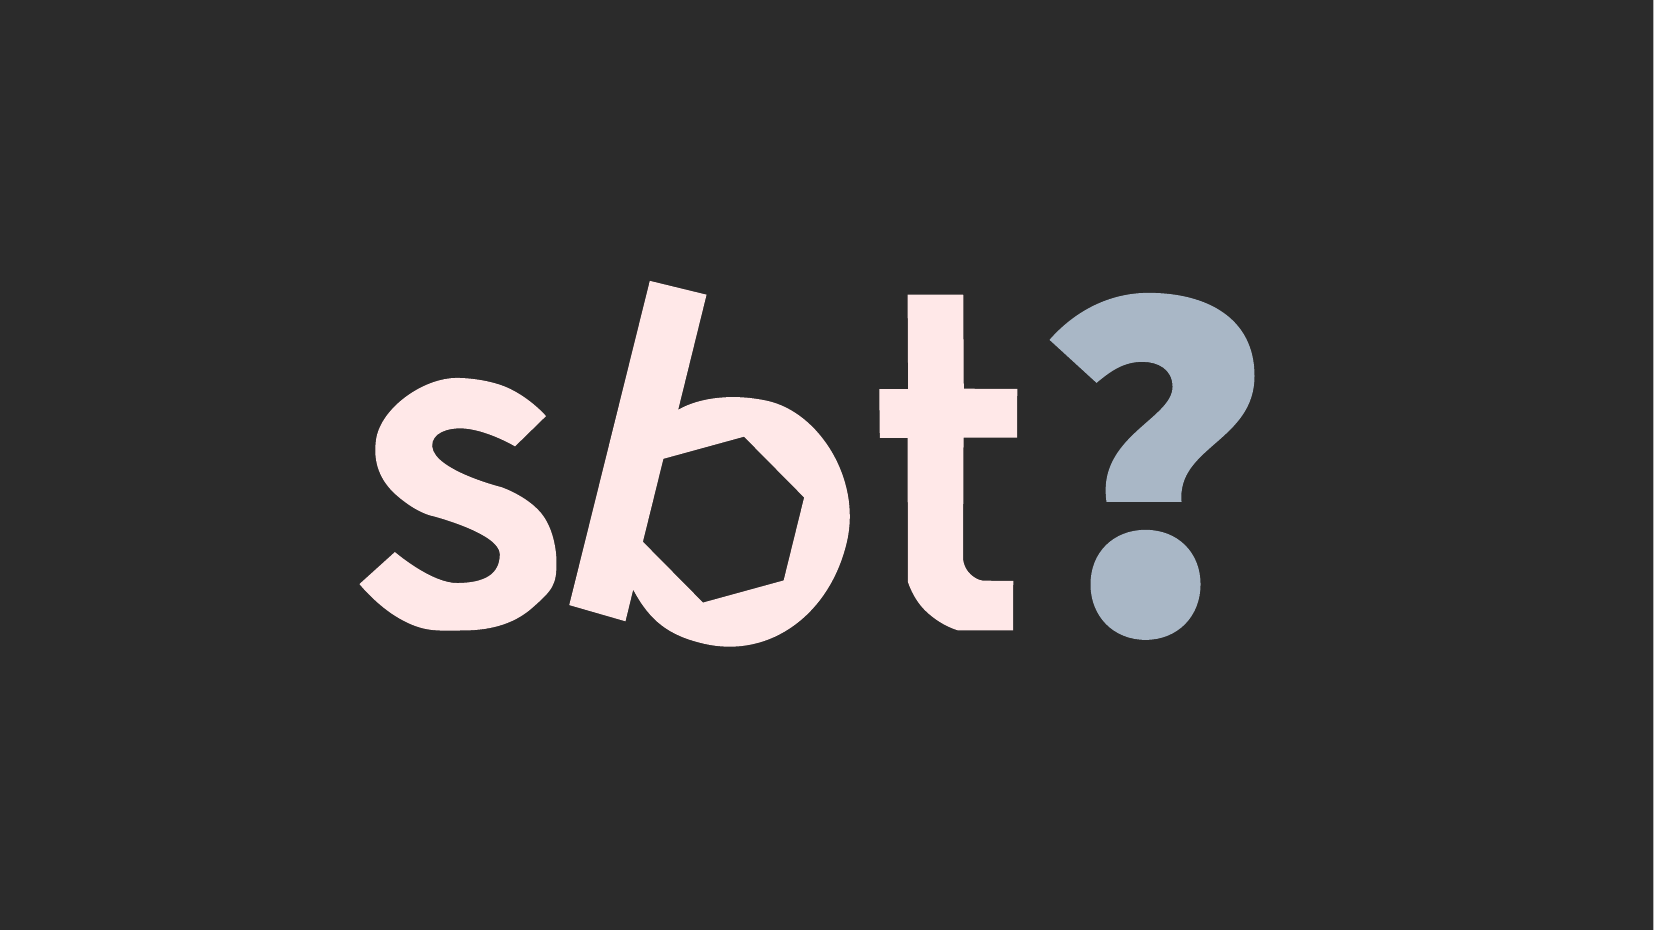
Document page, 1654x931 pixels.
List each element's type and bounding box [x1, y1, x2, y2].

text_box [1049, 292, 1255, 502]
picture [347, 266, 1038, 664]
text_box [1090, 529, 1201, 640]
